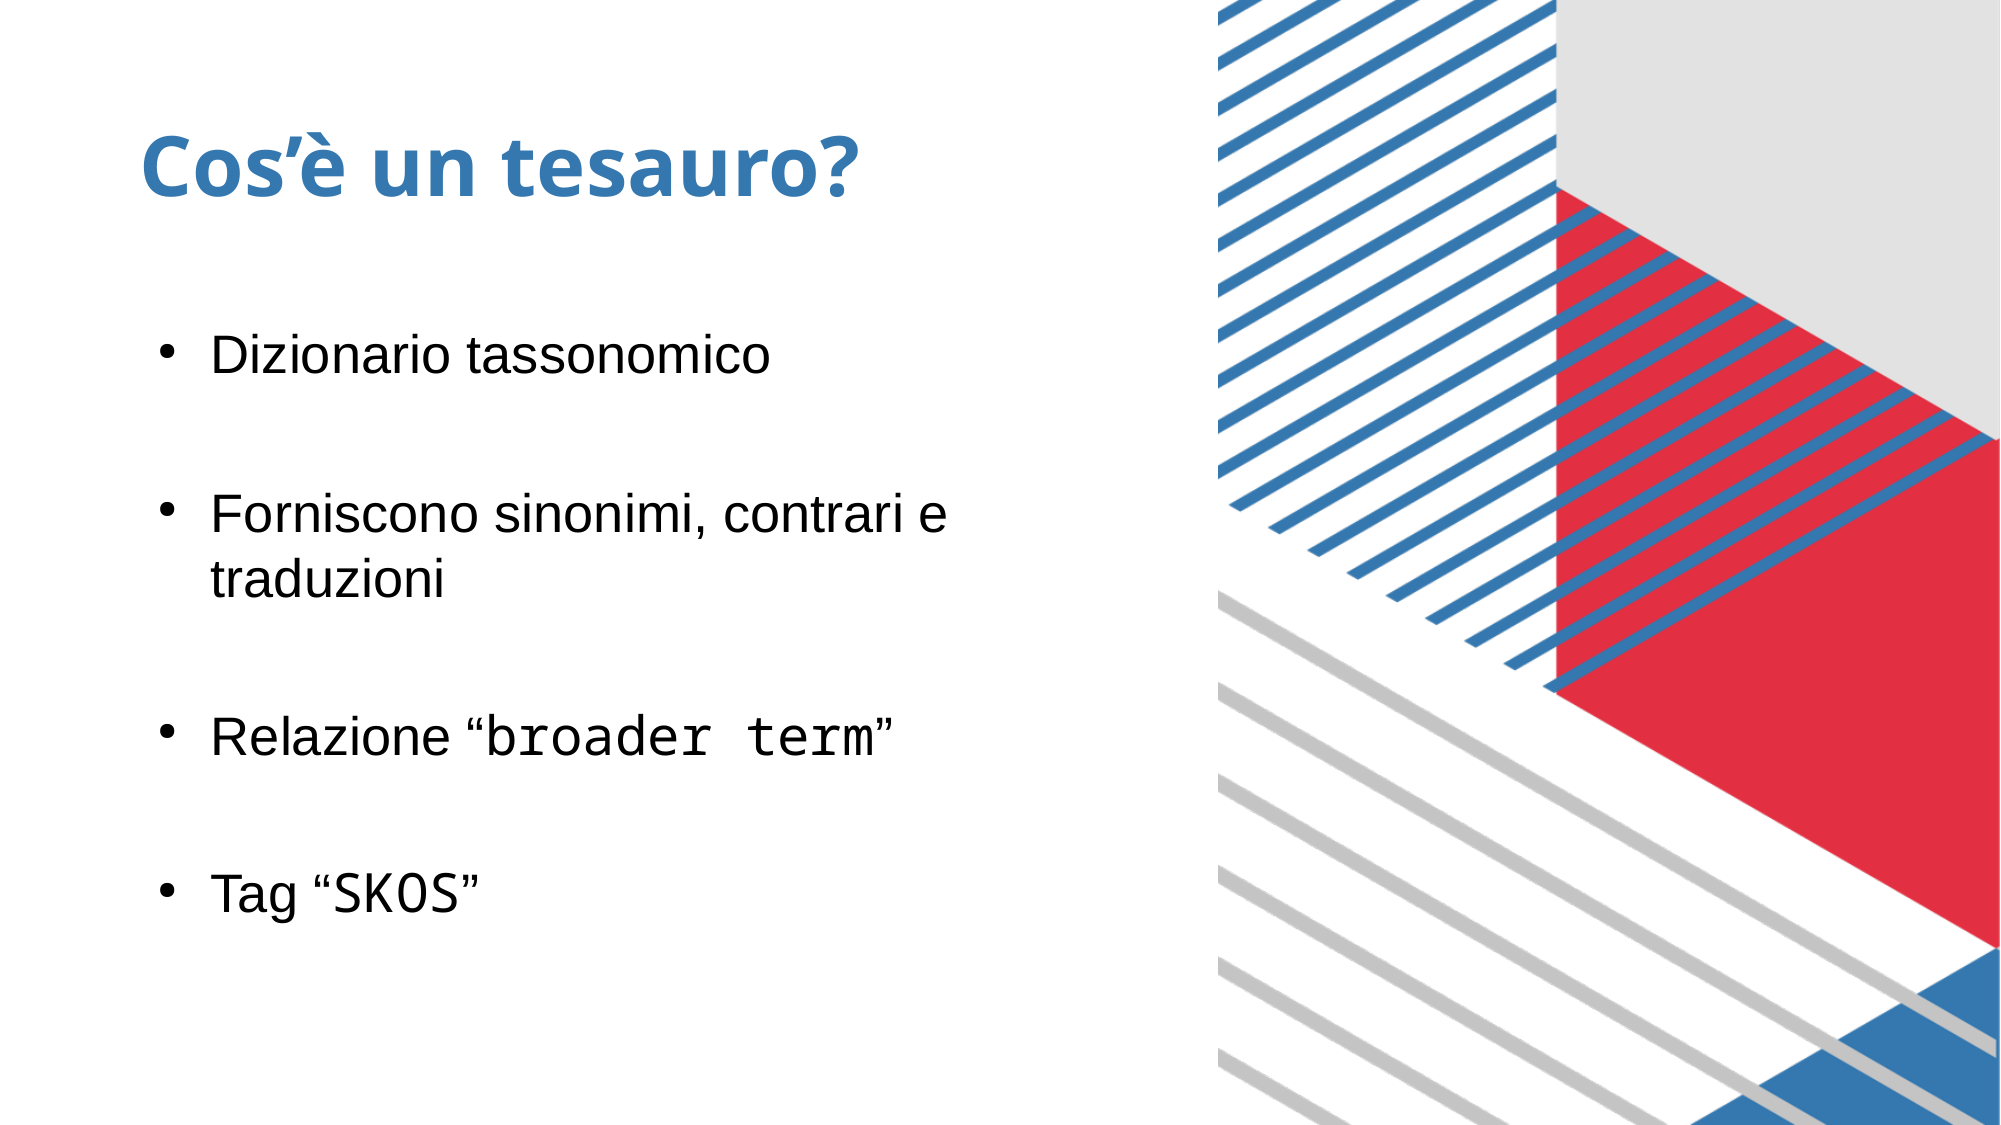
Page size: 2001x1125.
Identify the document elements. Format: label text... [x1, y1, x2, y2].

picture [1218, 0, 2000, 1125]
list Dizionario tassonomico Forniscono sinonimi, contrari e traduzioni Relazione “broader term” Tag “SKOS” [125, 312, 1166, 850]
title Cos’è un tesauro? [125, 117, 1188, 313]
